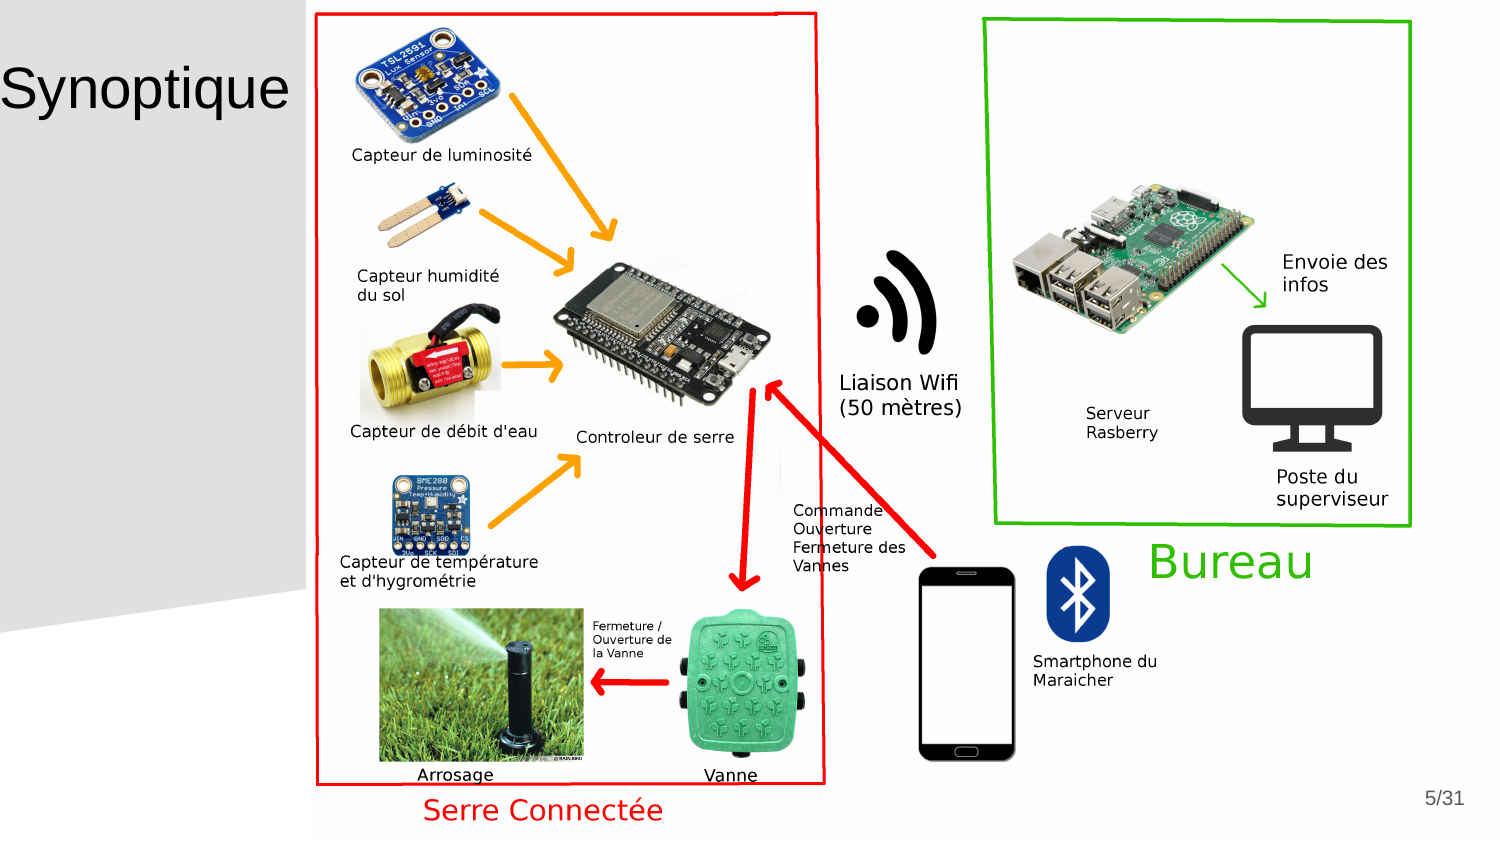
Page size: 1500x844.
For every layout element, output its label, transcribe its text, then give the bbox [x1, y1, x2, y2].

text_box <numéro>/31 [1389, 764, 1480, 830]
title Synoptique [0, 35, 306, 130]
picture [306, 0, 1500, 843]
